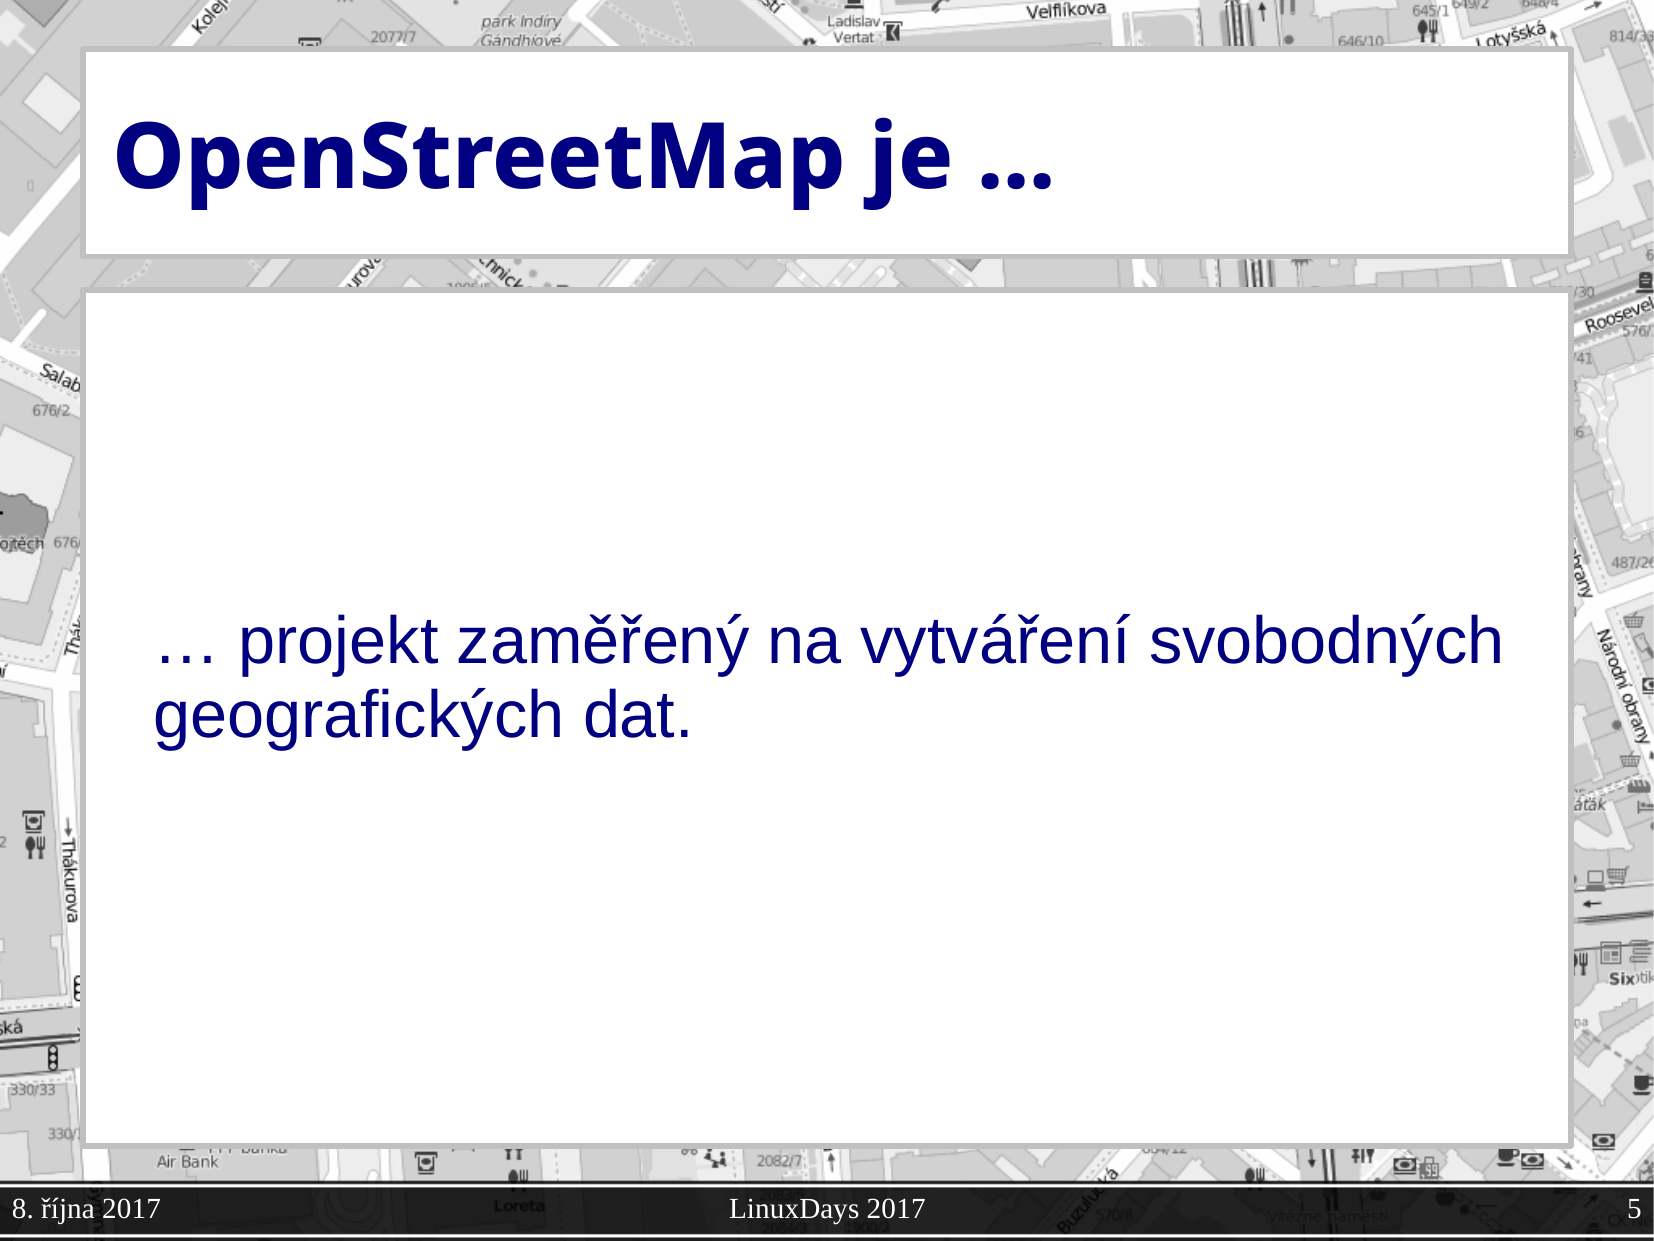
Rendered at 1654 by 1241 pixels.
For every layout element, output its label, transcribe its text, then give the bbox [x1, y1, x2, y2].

picture [0, 0, 1654, 1241]
list … projekt zaměřený na vytváření svobodných geografických dat. [82, 290, 1571, 1146]
title OpenStreetMap je ... [82, 49, 1571, 257]
